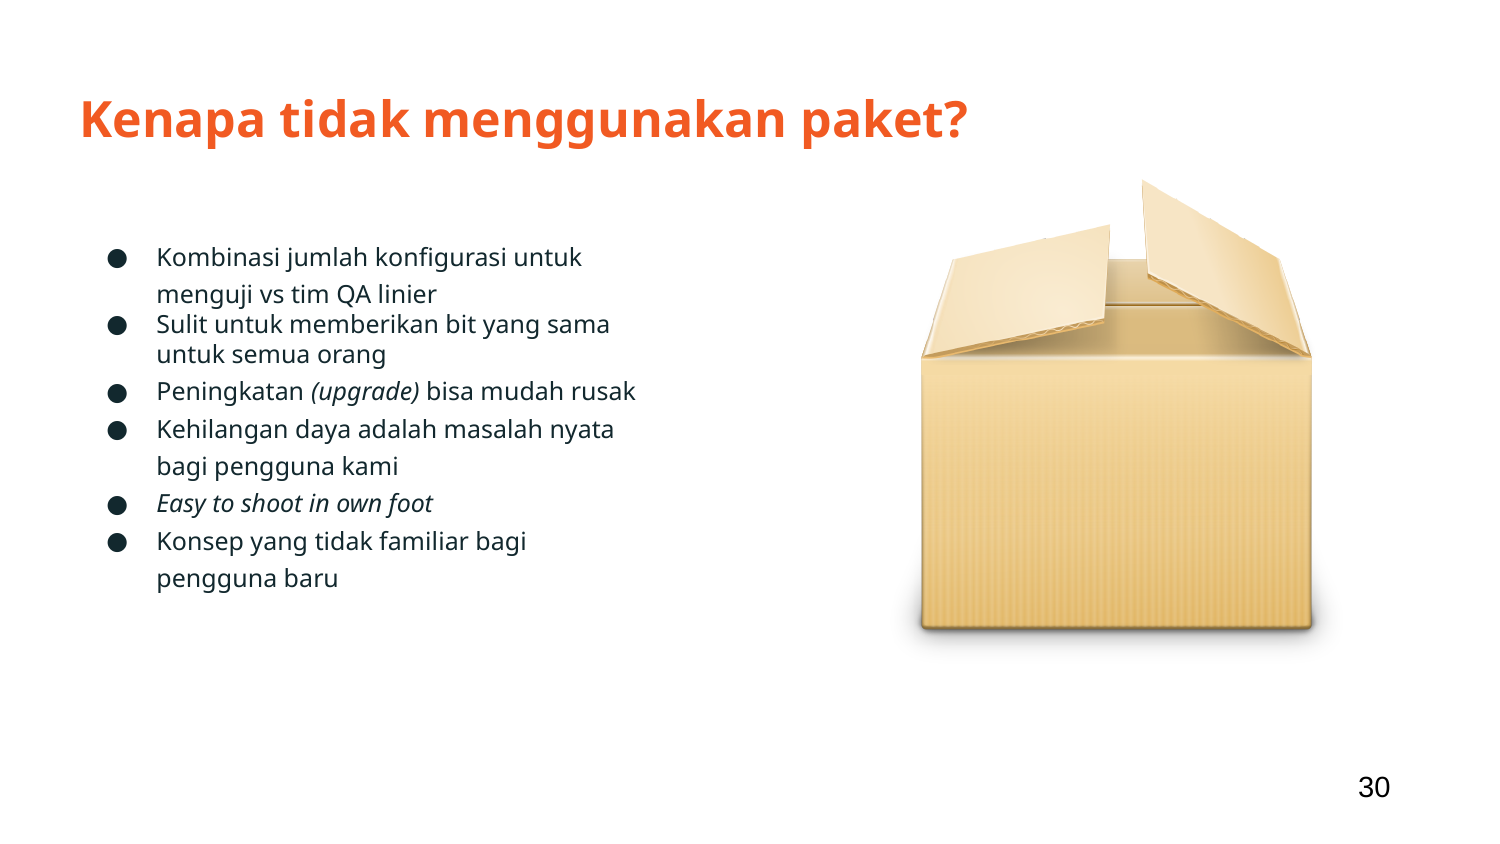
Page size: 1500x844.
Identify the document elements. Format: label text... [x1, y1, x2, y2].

picture [873, 178, 1361, 666]
slide_number <number> [1343, 753, 1434, 818]
title Kenapa tidak menggunakan paket? [64, 72, 1027, 167]
list Kombinasi jumlah konfigurasi untuk menguji vs tim QA linier Sulit untuk memberikan bit yang sama untuk semua orang Peningkatan (upgrade) bisa mudah rusak Kehilangan daya adalah masalah nyata bagi pengguna kami Easy to shoot in own foot Konsep yang tidak familiar bagi pengguna baru [66, 218, 662, 779]
